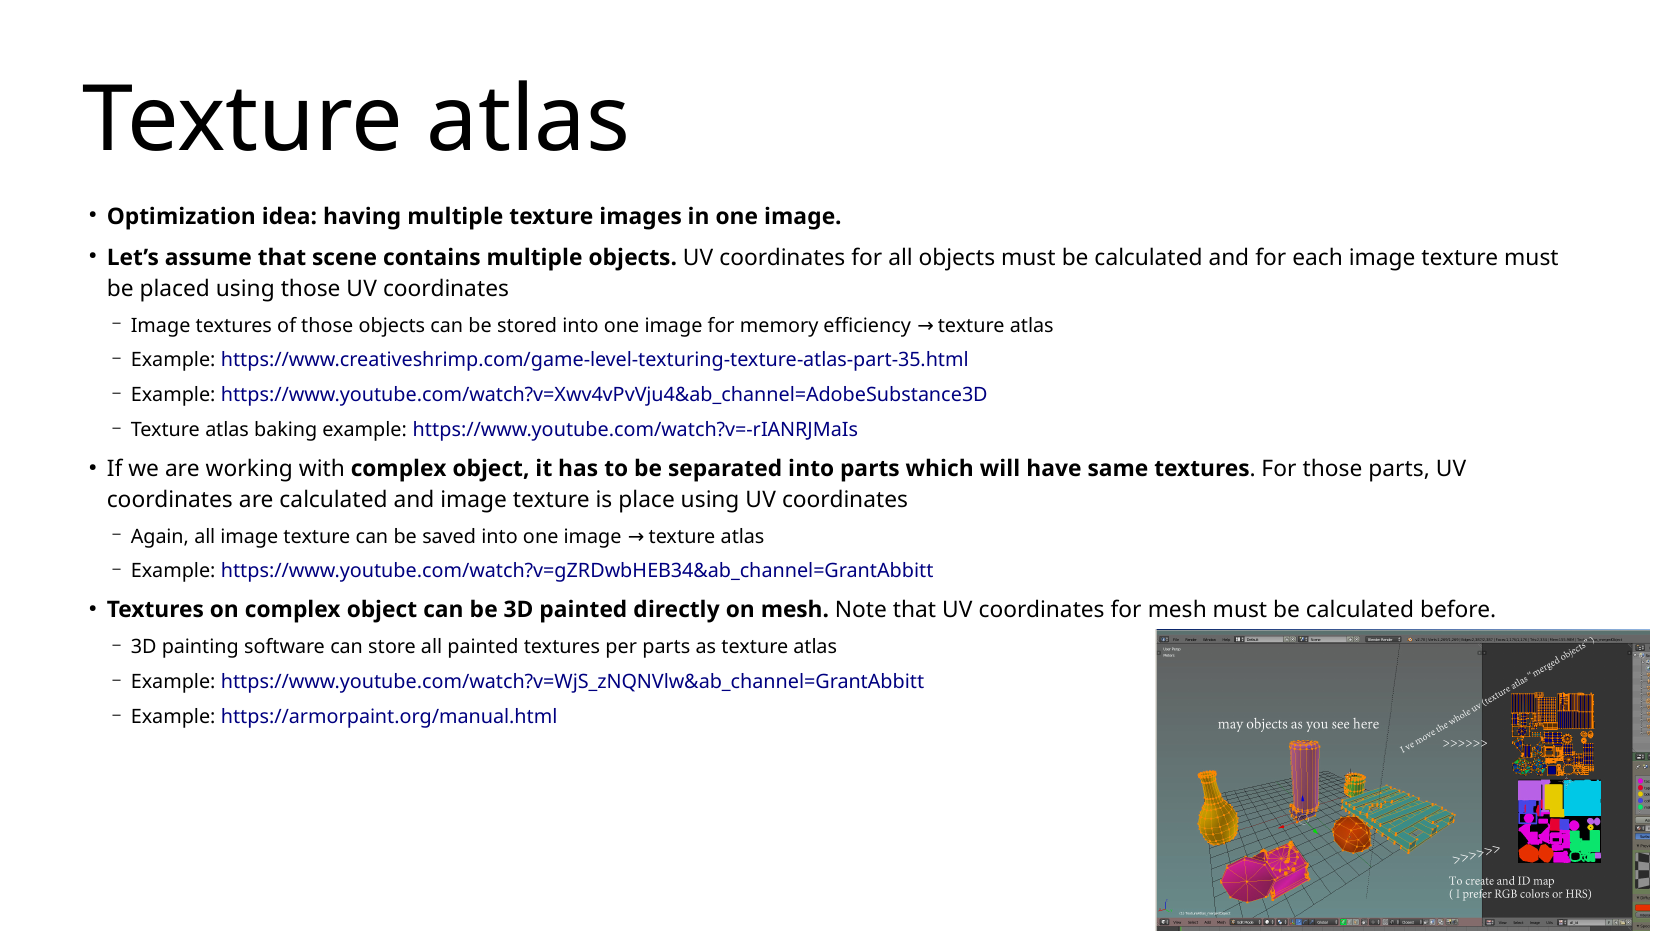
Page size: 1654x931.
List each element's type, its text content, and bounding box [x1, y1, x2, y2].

picture [1155, 629, 1650, 931]
list Optimization idea: having multiple texture images in one image. Let’s assume that scene contains multiple objects. UV coordinates for all objects must be calculated and for each image texture must be placed using those UV coordinates Image textures of those objects can be stored into one image for memory efficiency → texture atlas Example: https://www.creativeshrimp.com/game-level-texturing-texture-atlas-part-35.html Example: https://www.youtube.com/watch?v=Xwv4vPvVju4&ab_channel=AdobeSubstance3D Texture atlas baking example: https://www.youtube.com/watch?v=-rIANRJMaIs If we are working with complex object, it has to be separated into parts which will have same textures. For those parts, UV coordinates are calculated and image texture is place using UV coordinates Again, all image texture can be saved into one image → texture atlas Example: https://www.youtube.com/watch?v=gZRDwbHEB34&ab_channel=GrantAbbitt Textures on complex object can be 3D painted directly on mesh. Note that UV coordinates for mesh must be calculated before. 3D painting software can store all painted textures per parts as texture atlas Example: https://www.youtube.com/watch?v=WjS_zNQNVlw&ab_channel=GrantAbbitt Example: https://armorpaint.org/manual.html [82, 199, 1571, 740]
title Texture atlas [82, 37, 1571, 193]
